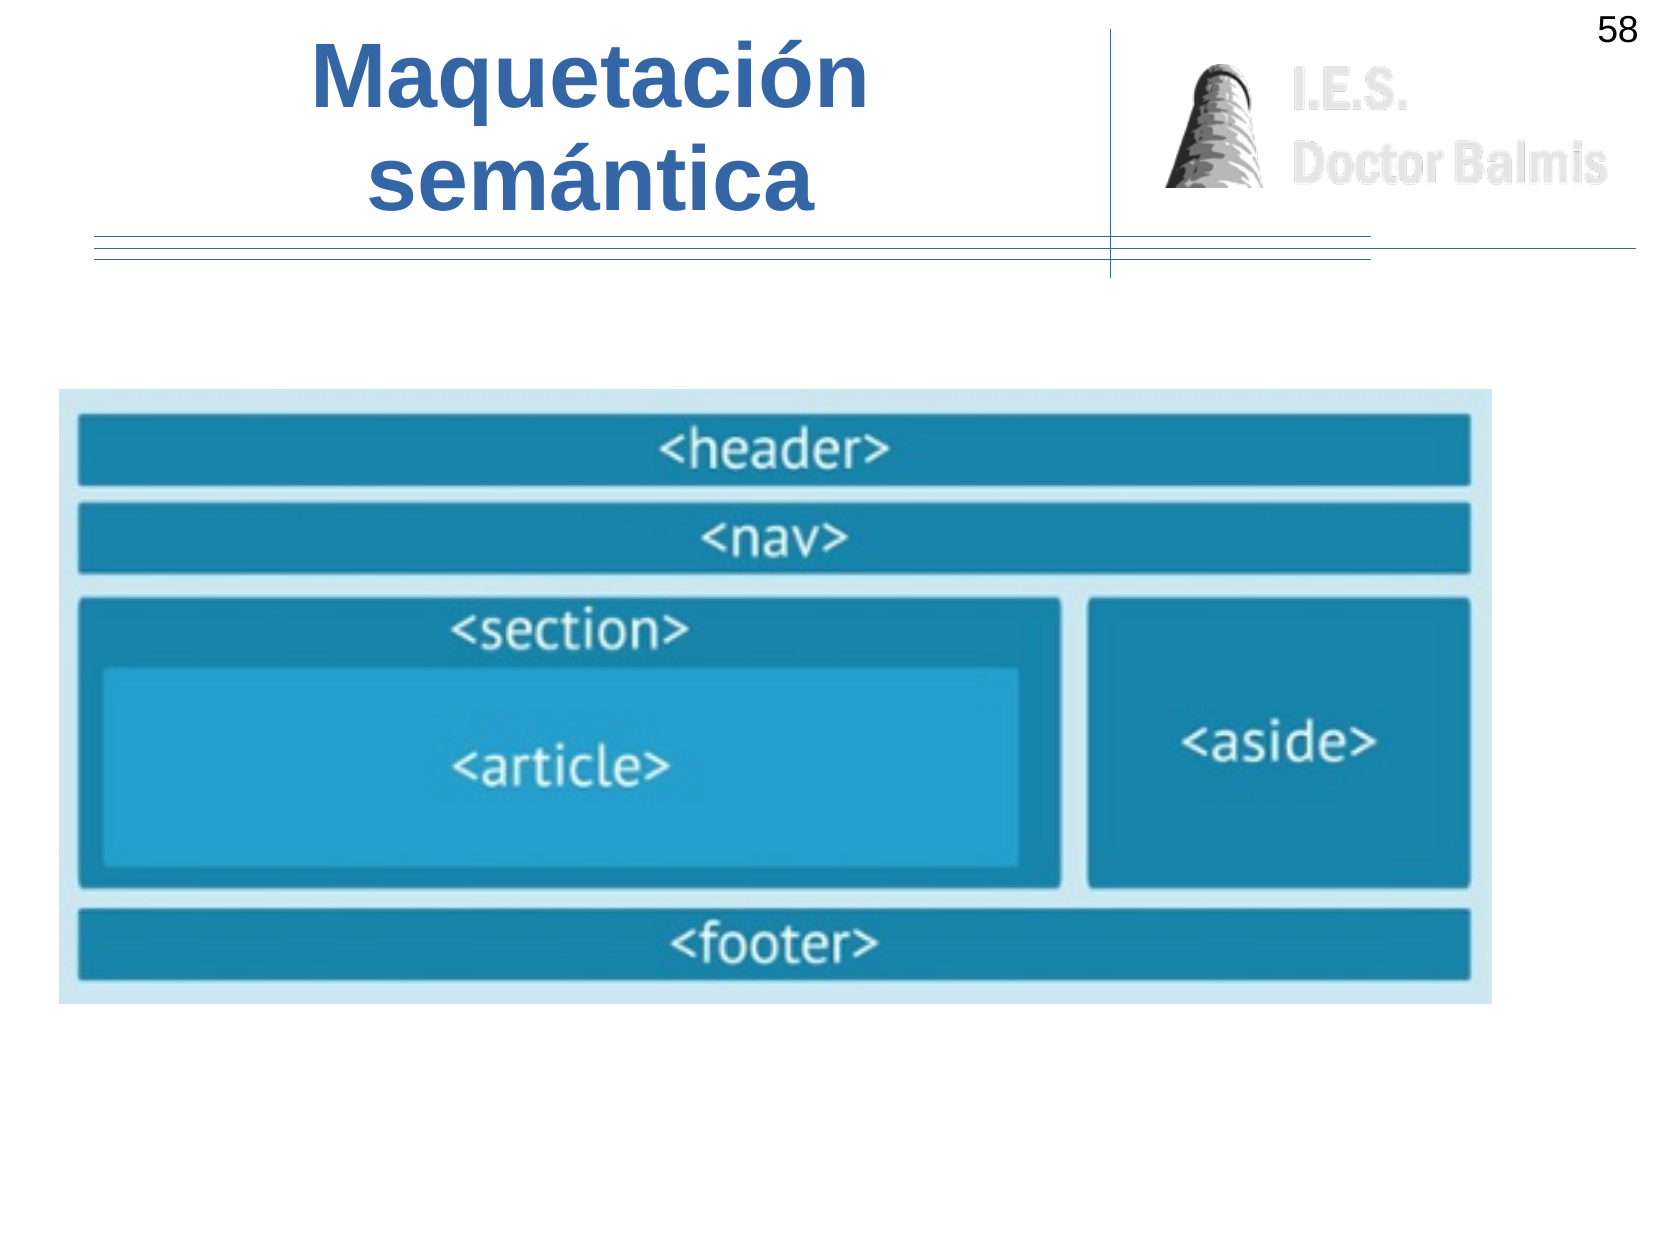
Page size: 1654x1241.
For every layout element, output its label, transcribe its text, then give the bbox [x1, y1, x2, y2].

title Maquetación semántica [118, 23, 1063, 231]
picture [59, 389, 1492, 1004]
picture [1133, 64, 1619, 188]
